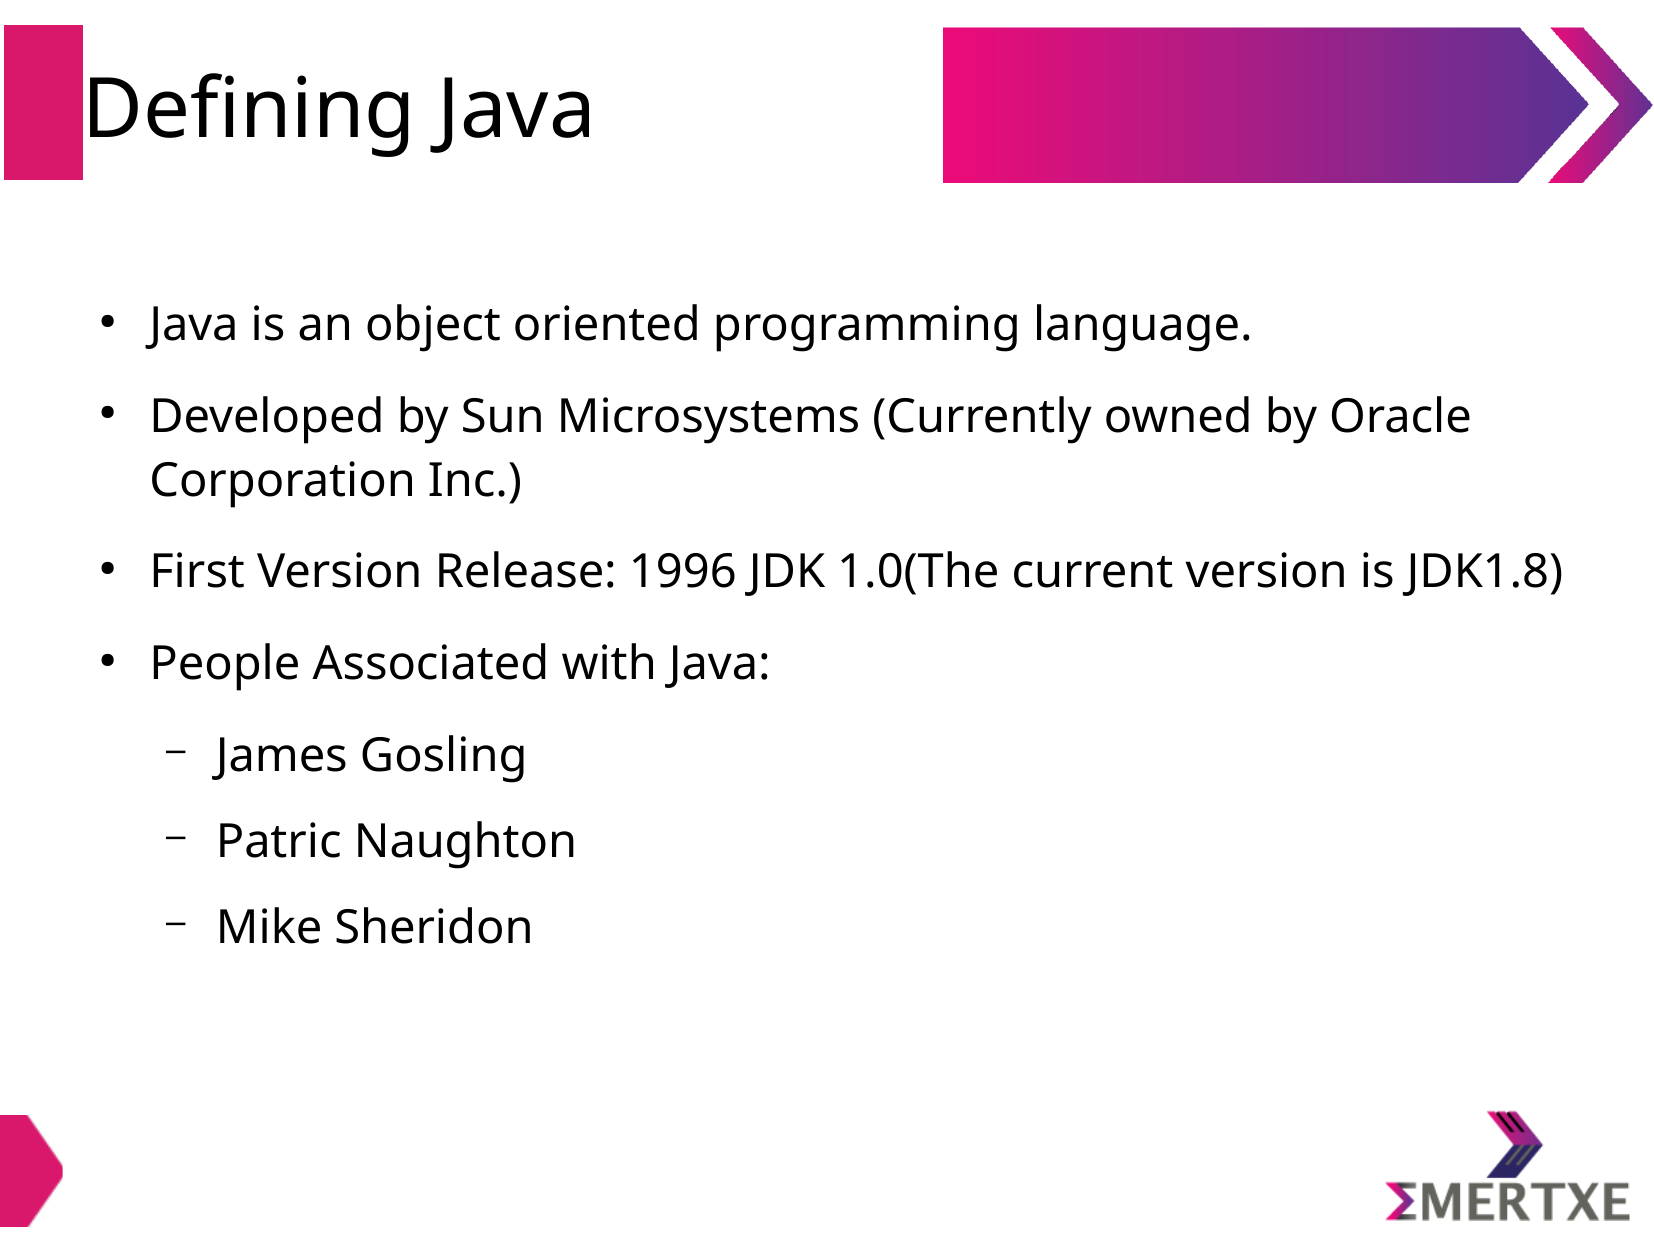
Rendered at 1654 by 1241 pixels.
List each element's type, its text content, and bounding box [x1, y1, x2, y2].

title Defining Java [82, 2, 1571, 210]
picture [1385, 1107, 1631, 1221]
list Java is an object oriented programming language. Developed by Sun Microsystems (Currently owned by Oracle Corporation Inc.) First Version Release: 1996 JDK 1.0(The current version is JDK1.8) People Associated with Java: James Gosling Patric Naughton Mike Sheridon [82, 290, 1571, 1010]
picture [1571, 27, 1653, 183]
